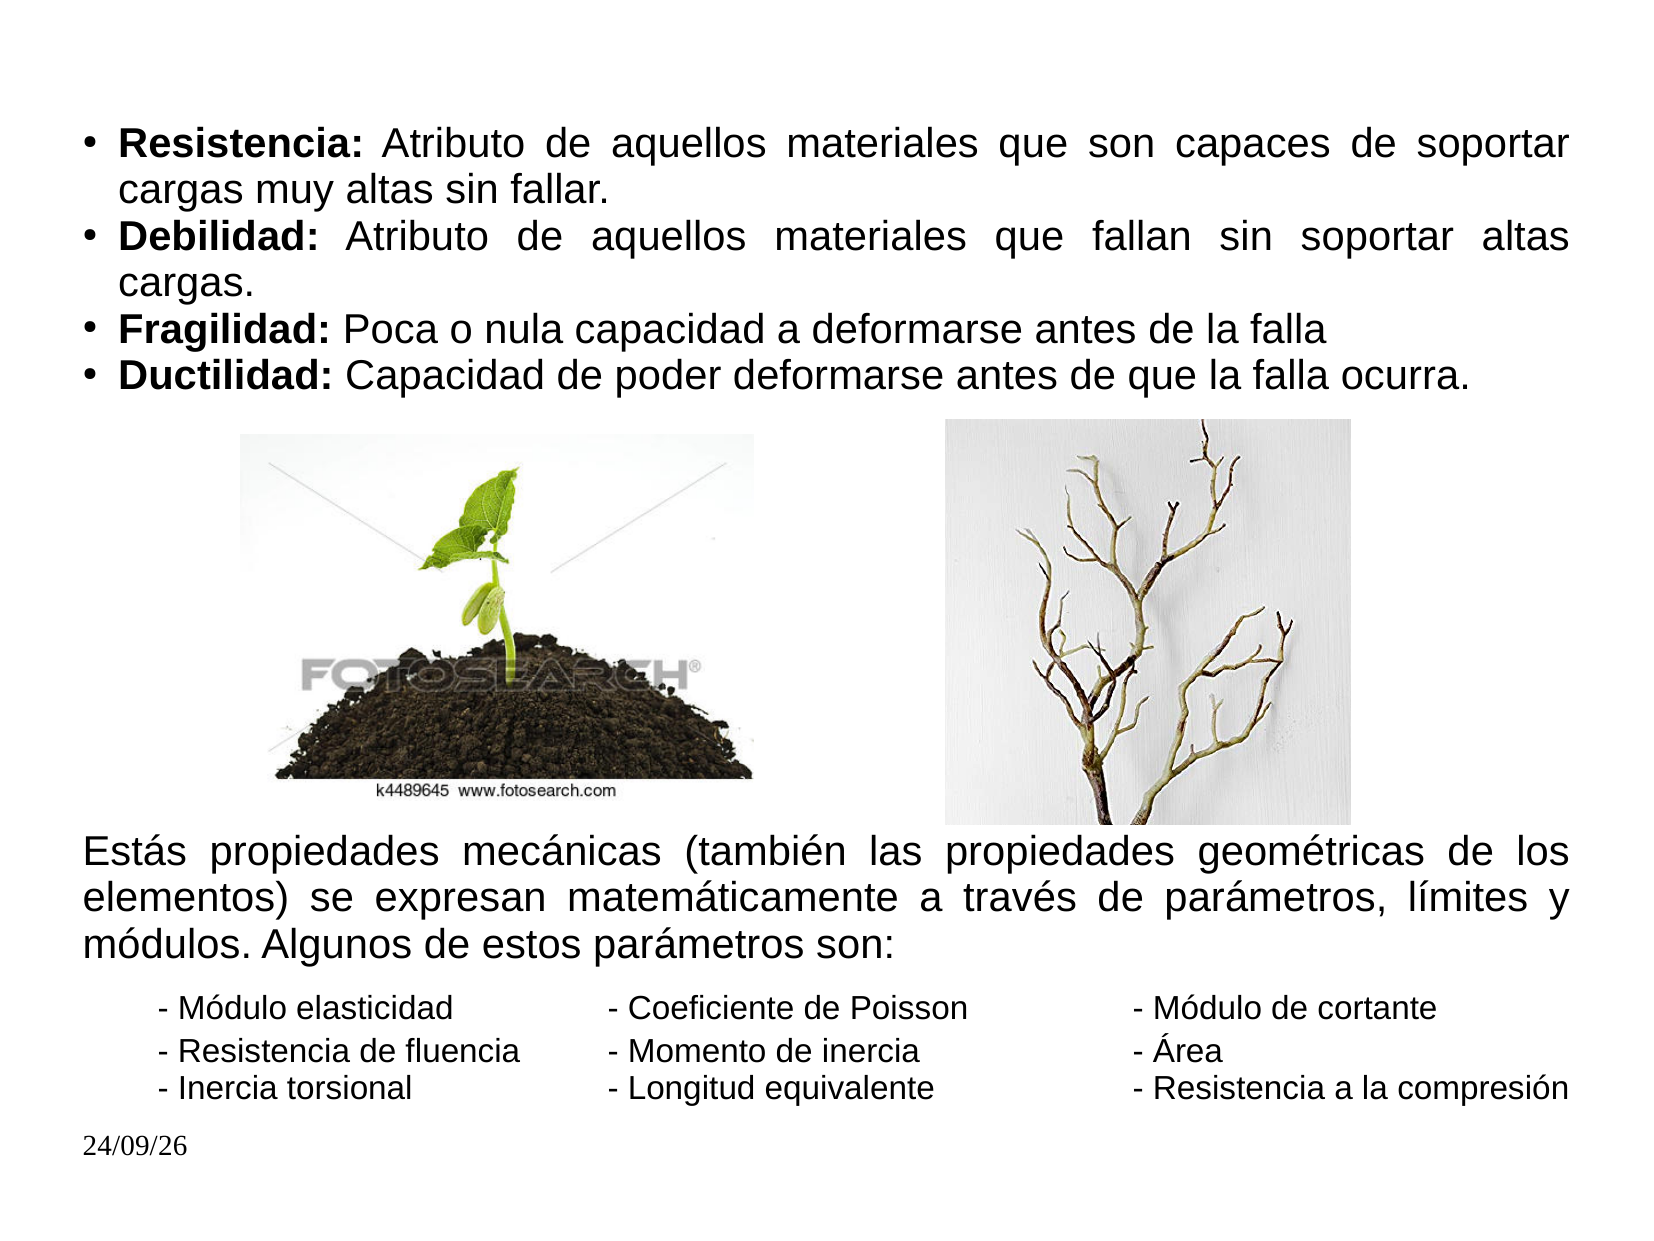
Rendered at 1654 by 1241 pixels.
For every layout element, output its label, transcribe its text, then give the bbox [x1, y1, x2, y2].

picture [945, 419, 1351, 826]
picture [240, 434, 754, 802]
subtitle Resistencia: Atributo de aquellos materiales que son capaces de soportar cargas muy altas sin fallar. Debilidad: Atributo de aquellos materiales que fallan sin soportar altas cargas. Fragilidad: Poca o nula capacidad a deformarse antes de la falla Ductilidad: Capacidad de poder deformarse antes de que la falla ocurra. Estás propiedades mecánicas (también las propiedades geométricas de los elementos) se expresan matemáticamente a través de parámetros, límites y módulos. Algunos de estos parámetros son: - Módulo elasticidad - Coeficiente de Poisson - Módulo de cortante - Resistencia de fluencia - Momento de inercia - Área - Inercia torsional - Longitud equivalente - Resistencia a la compresión [82, 114, 1571, 1187]
